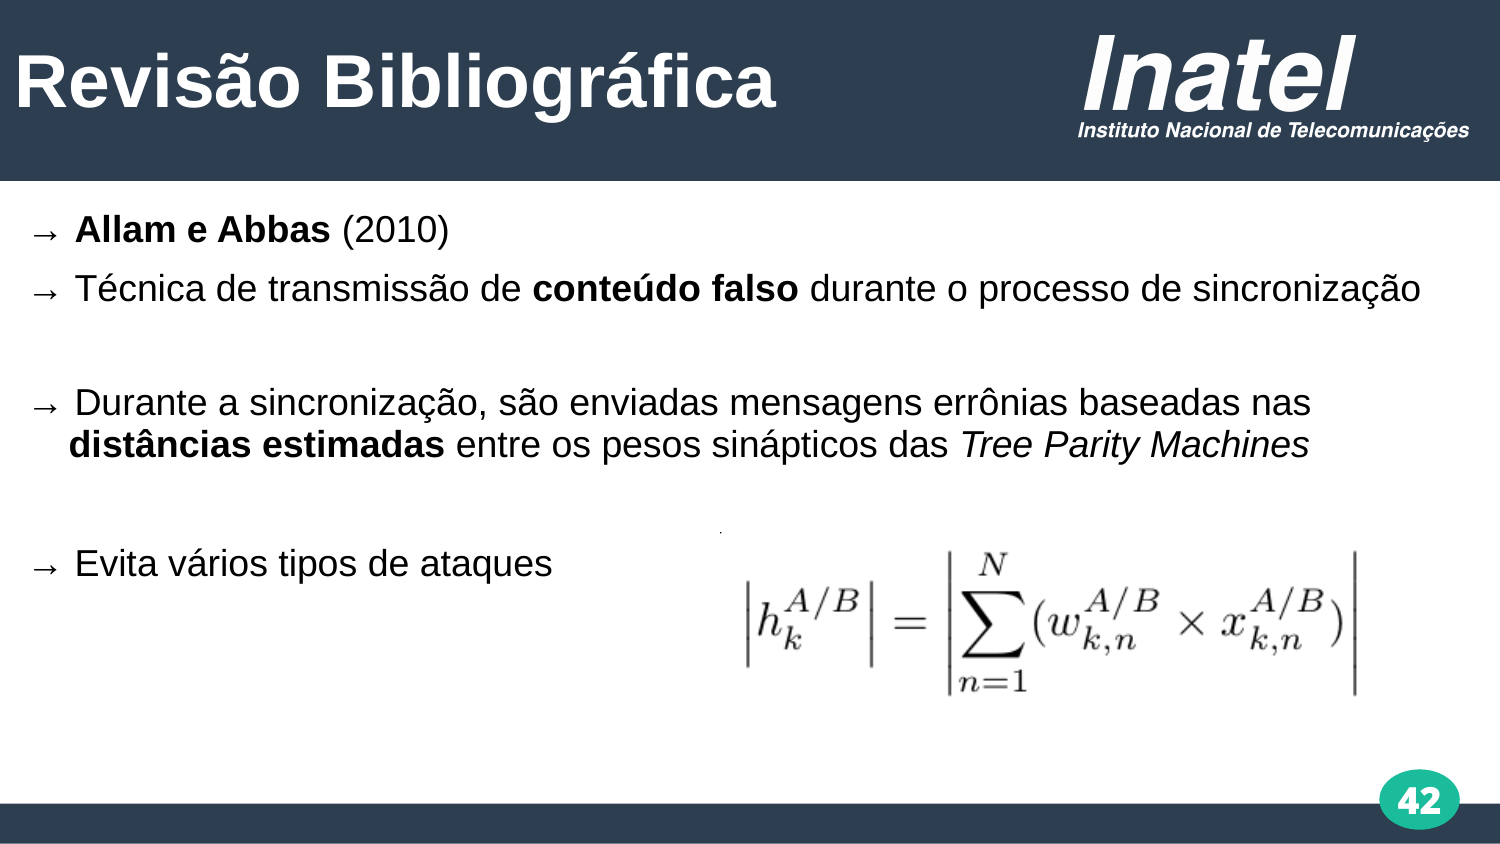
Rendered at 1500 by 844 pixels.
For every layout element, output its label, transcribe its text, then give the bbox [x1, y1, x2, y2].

picture [1078, 35, 1469, 142]
text_box → Allam e Abbas (2010) → Técnica de transmissão de conteúdo falso durante o processo de sincronização → Durante a sincronização, são enviadas mensagens errônias baseadas nas distâncias estimadas entre os pesos sinápticos das Tree Parity Machines → Evita vários tipos de ataques [11, 200, 1477, 593]
text_box Revisão Bibliográfica [0, 27, 1063, 136]
picture [720, 532, 1377, 709]
